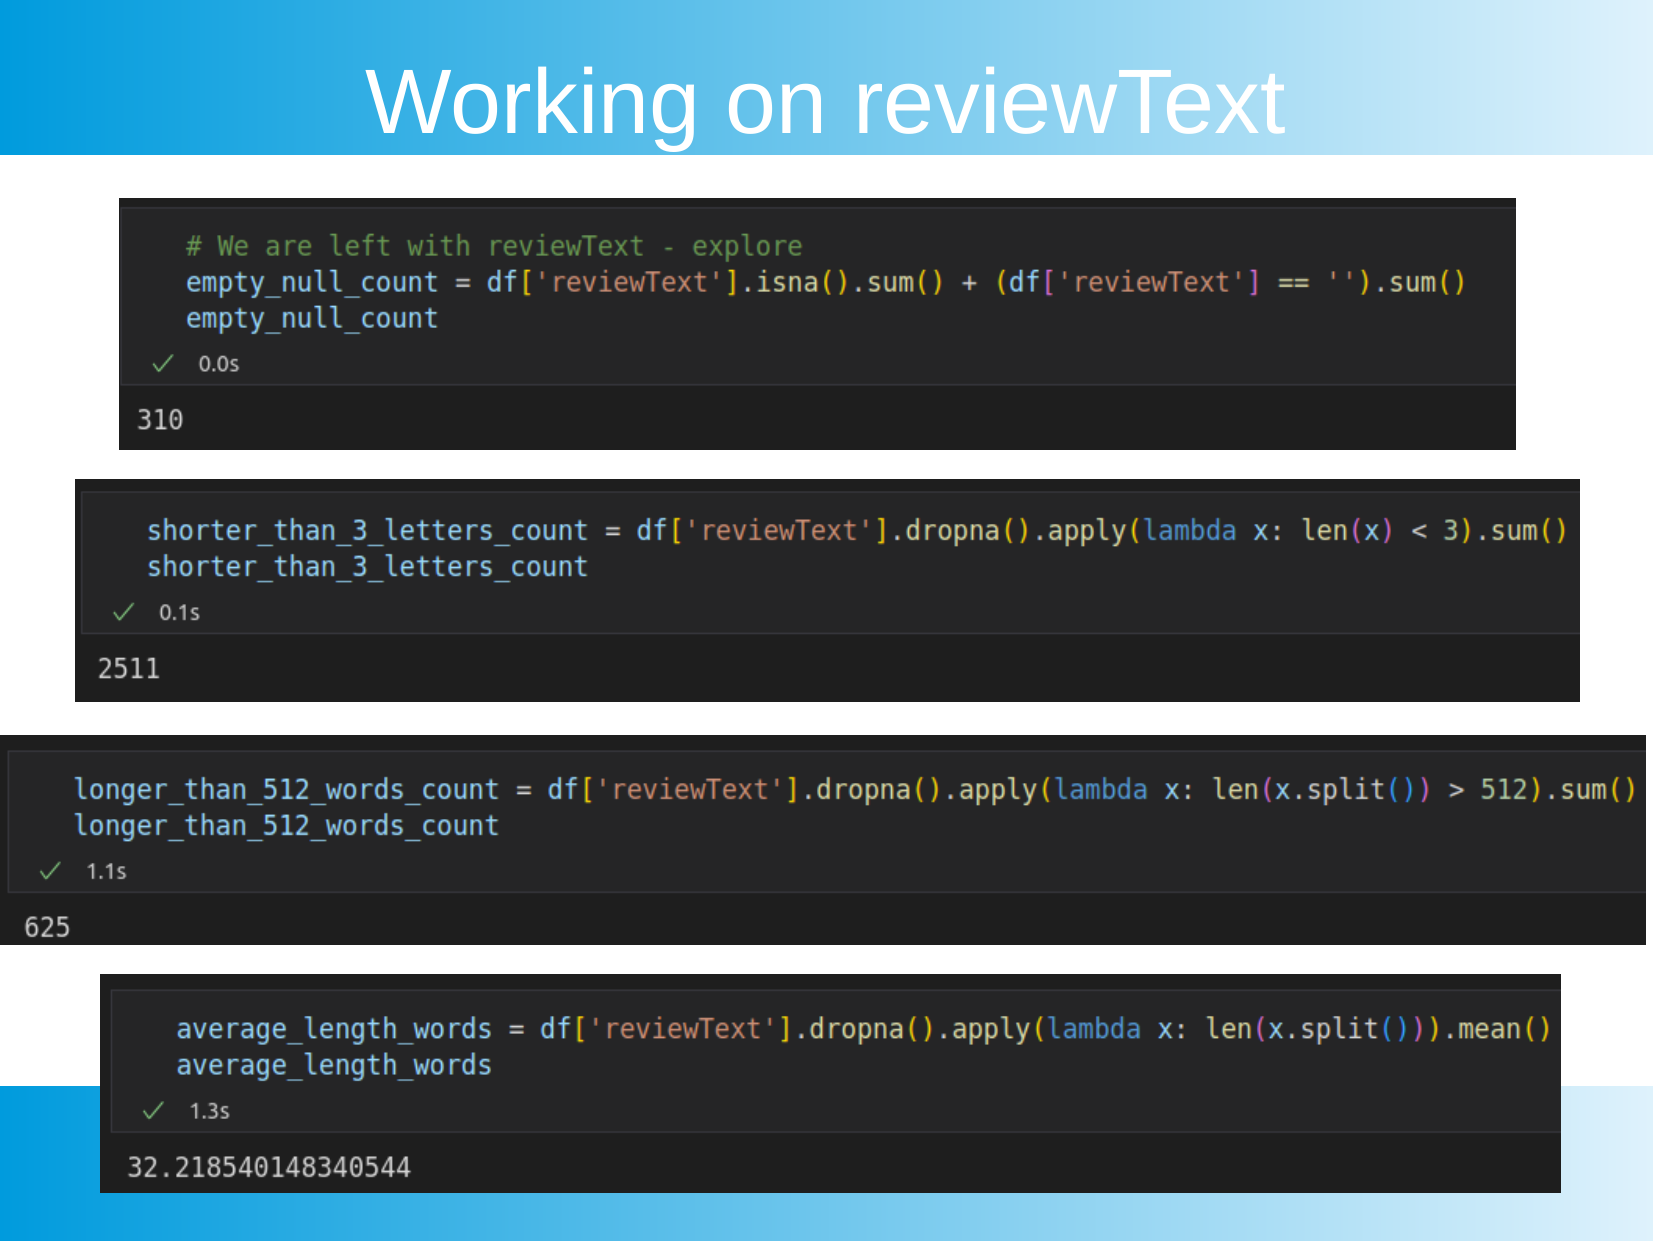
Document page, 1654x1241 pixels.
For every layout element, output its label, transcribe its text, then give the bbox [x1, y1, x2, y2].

picture [75, 479, 1580, 702]
picture [100, 974, 1561, 1241]
title Working on reviewText [82, 49, 1571, 155]
picture [0, 735, 1646, 946]
picture [119, 198, 1516, 451]
